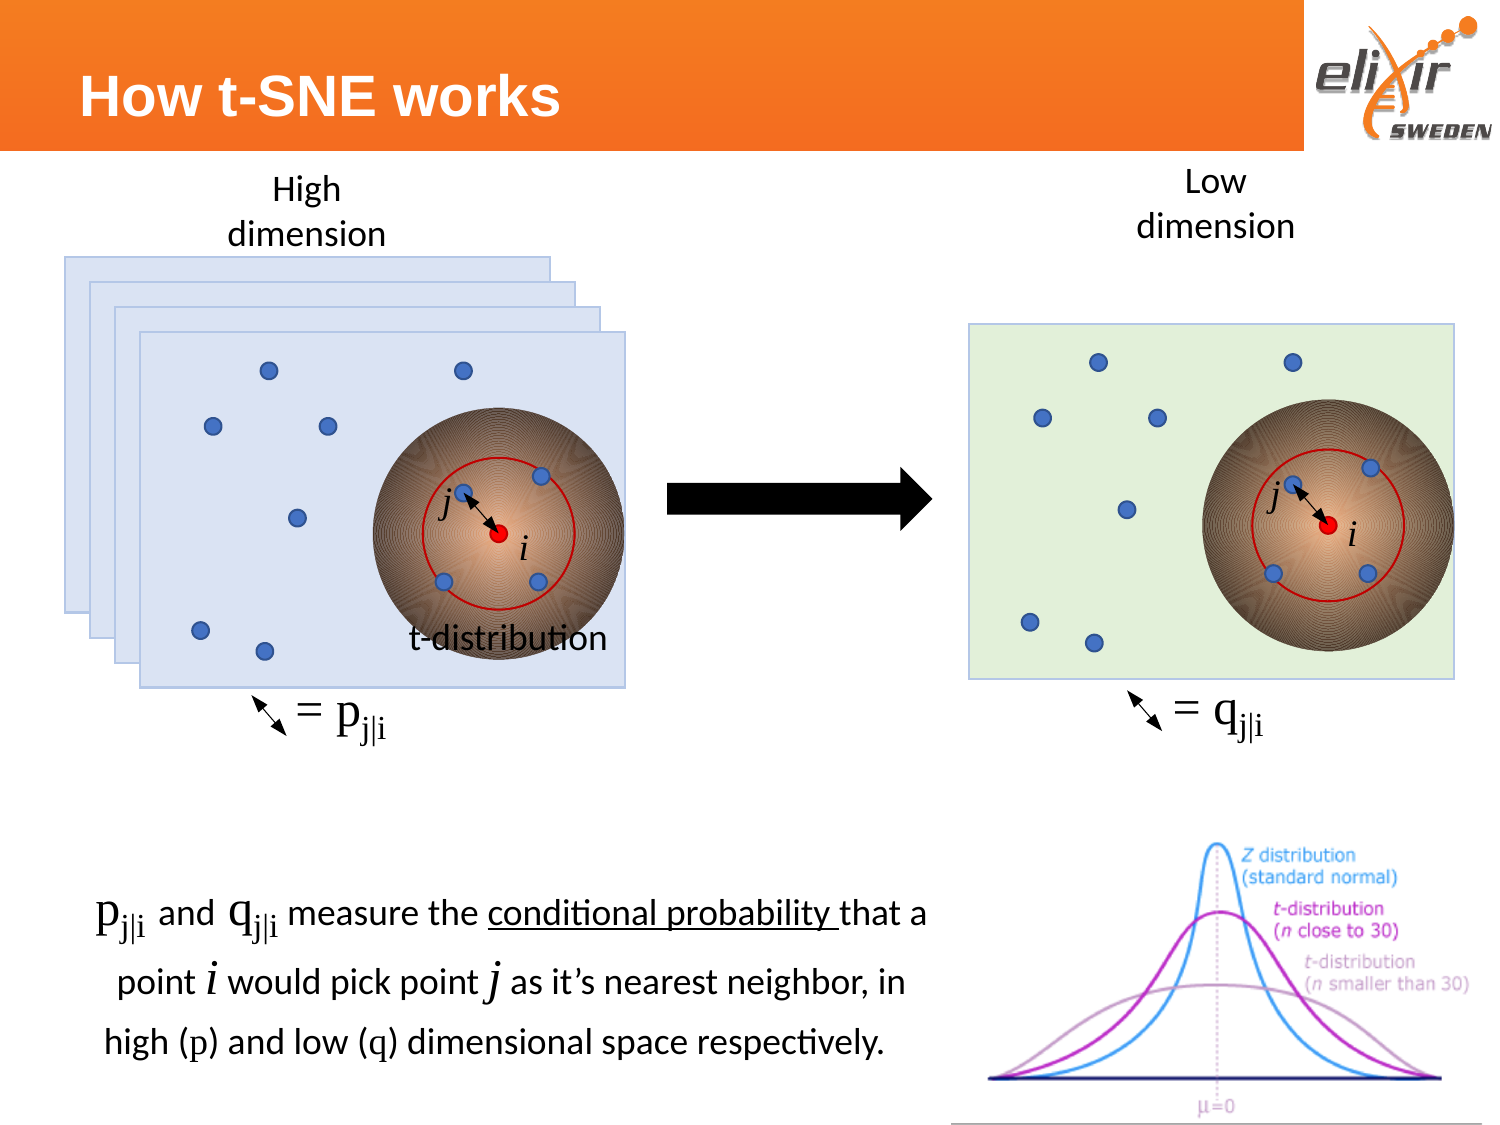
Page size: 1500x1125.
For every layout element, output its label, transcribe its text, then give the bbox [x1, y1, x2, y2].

picture [1316, 16, 1492, 138]
text_box j [409, 468, 486, 530]
text_box i [486, 515, 563, 577]
text_box = qj|i [1154, 666, 1282, 743]
text_box High dimension [178, 156, 436, 263]
text_box [65, 257, 625, 688]
text_box How t-SNE works [64, 31, 1365, 157]
text_box Low dimension [1087, 148, 1345, 255]
text_box [668, 469, 932, 529]
text_box j [1237, 461, 1314, 522]
text_box = pj|i [277, 669, 405, 745]
text_box pj|i and qj|i measure the conditional probability that a point i would pick point j as it’s nearest neighbor, in high (p) and low (q) dimensional space respectively. [64, 867, 951, 1065]
picture [951, 815, 1484, 1123]
text_box i [1314, 501, 1391, 563]
text_box [1305, 0, 1500, 165]
text_box t-distribution [393, 605, 625, 666]
text_box [1256, 932, 1500, 1125]
text_box [969, 324, 1455, 679]
